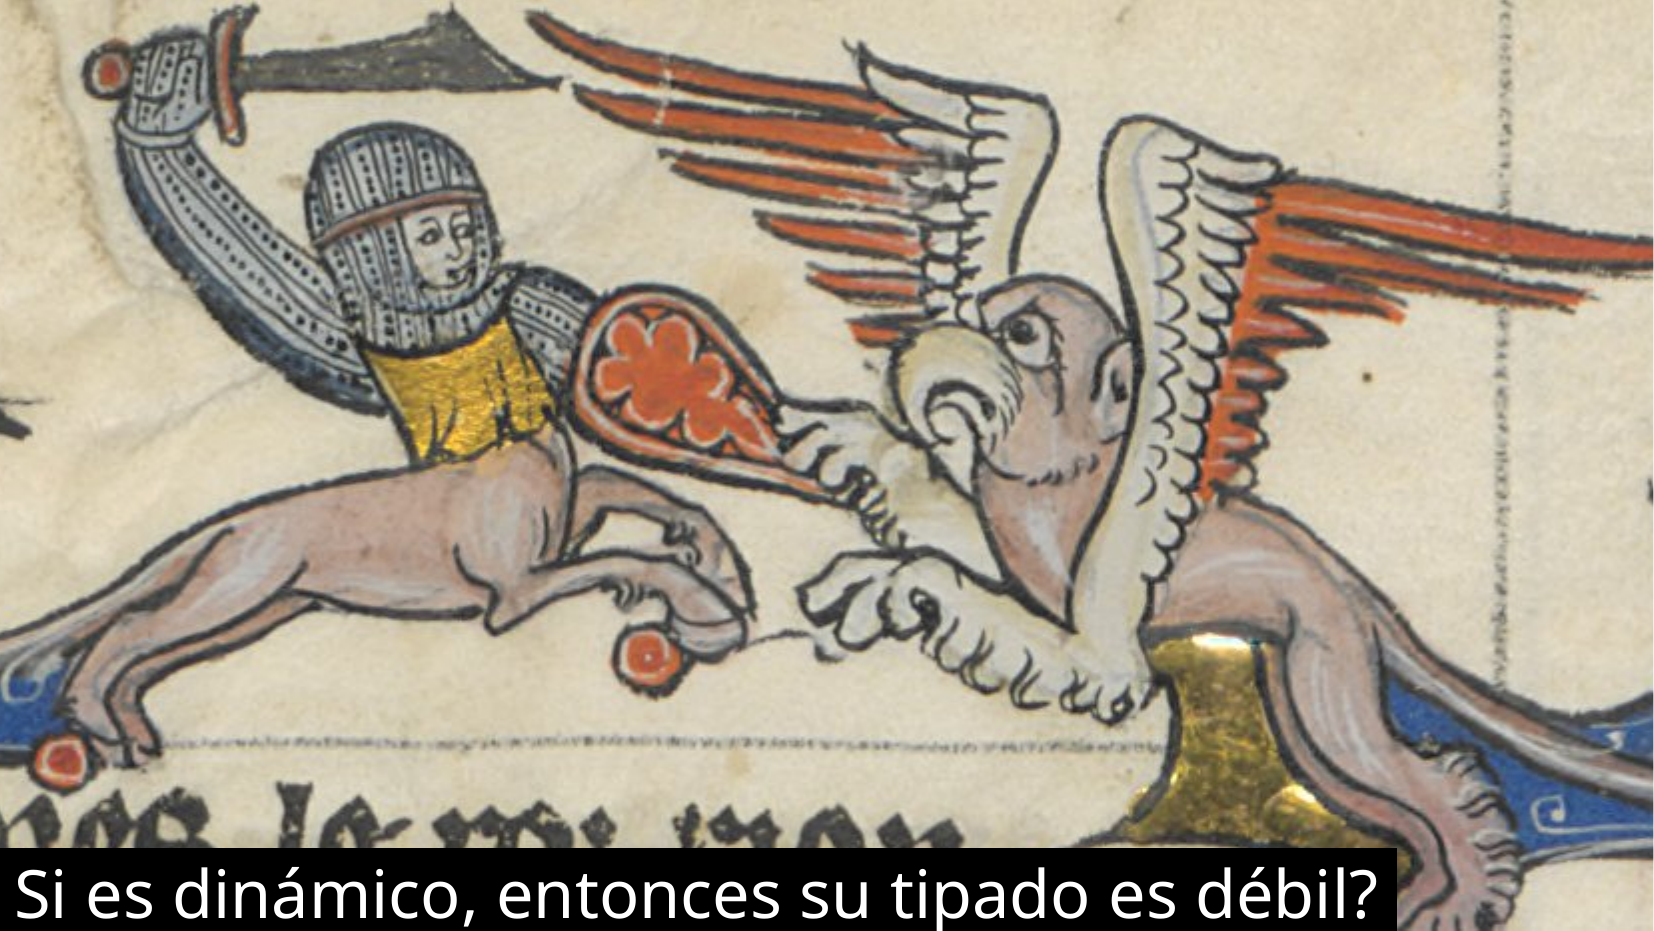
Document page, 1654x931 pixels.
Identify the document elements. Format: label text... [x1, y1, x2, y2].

text_box Si es dinámico, entonces su tipado es débil? [0, 840, 1603, 931]
picture [0, 0, 1654, 931]
